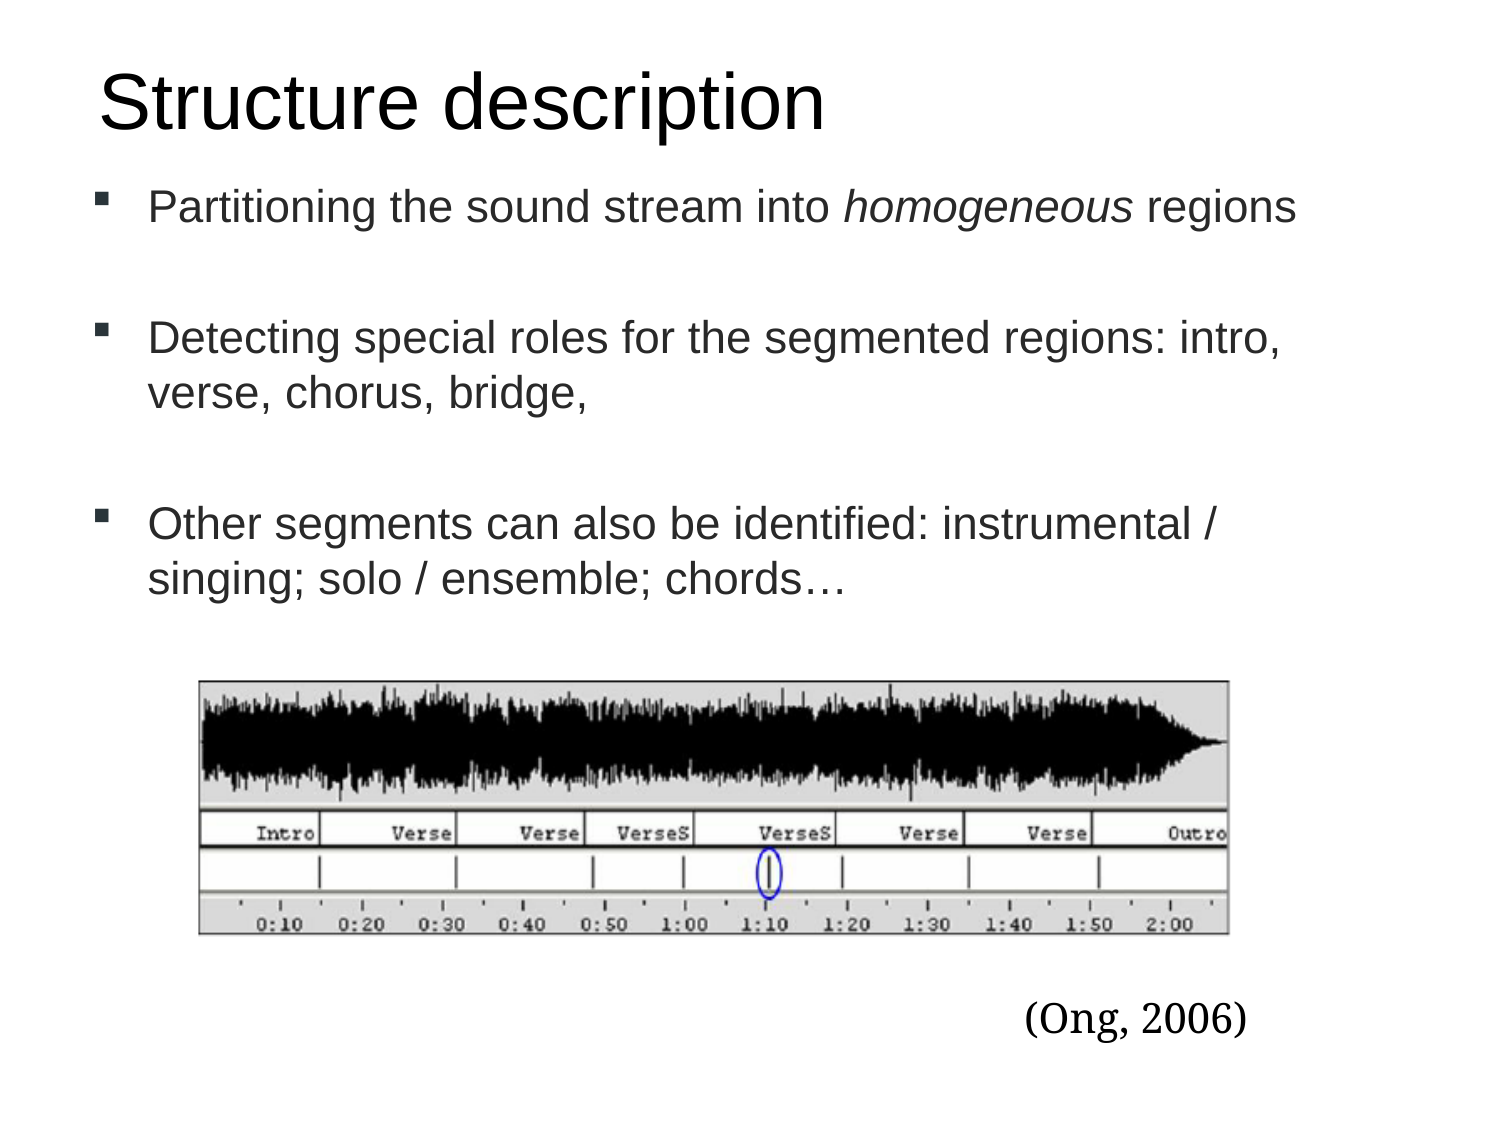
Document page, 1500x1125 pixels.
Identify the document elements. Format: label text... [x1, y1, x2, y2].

text_box (Ong, 2006) [1009, 986, 1267, 1049]
picture [192, 670, 1242, 953]
list Partitioning the sound stream into homogeneous regions Detecting special roles for the segmented regions: intro, verse, chorus, bridge, Other segments can also be identified: instrumental / singing; solo / ensemble; chords… [76, 172, 1380, 658]
title Structure description [55, 13, 1500, 179]
